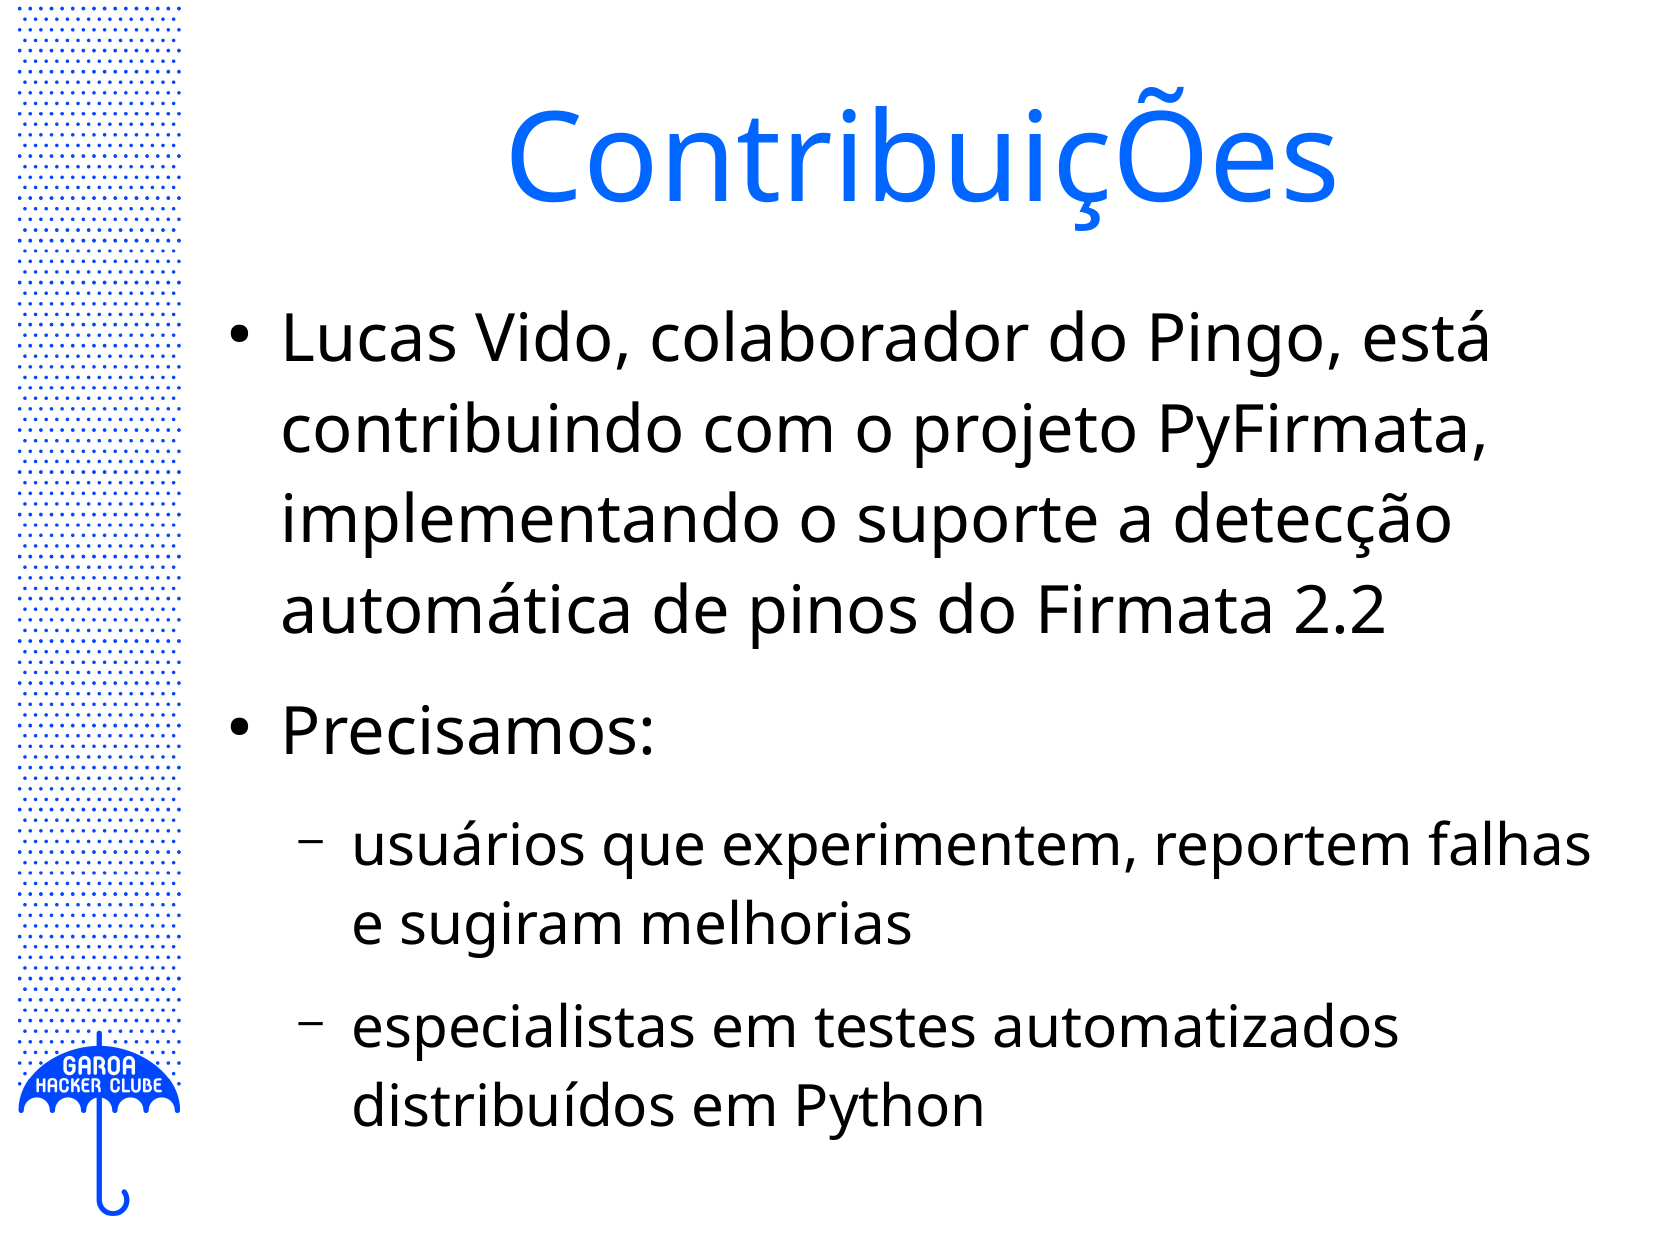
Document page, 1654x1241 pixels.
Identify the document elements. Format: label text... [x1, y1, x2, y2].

list Lucas Vido, colaborador do Pingo, está contribuindo com o projeto PyFirmata, implementando o suporte a detecção automática de pinos do Firmata 2.2 Precisamos: usuários que experimentem, reportem falhas e sugiram melhorias especialistas em testes automatizados distribuídos em Python [210, 290, 1636, 1156]
title ContribuiçÕes [210, 49, 1636, 257]
picture [17, 0, 181, 1216]
